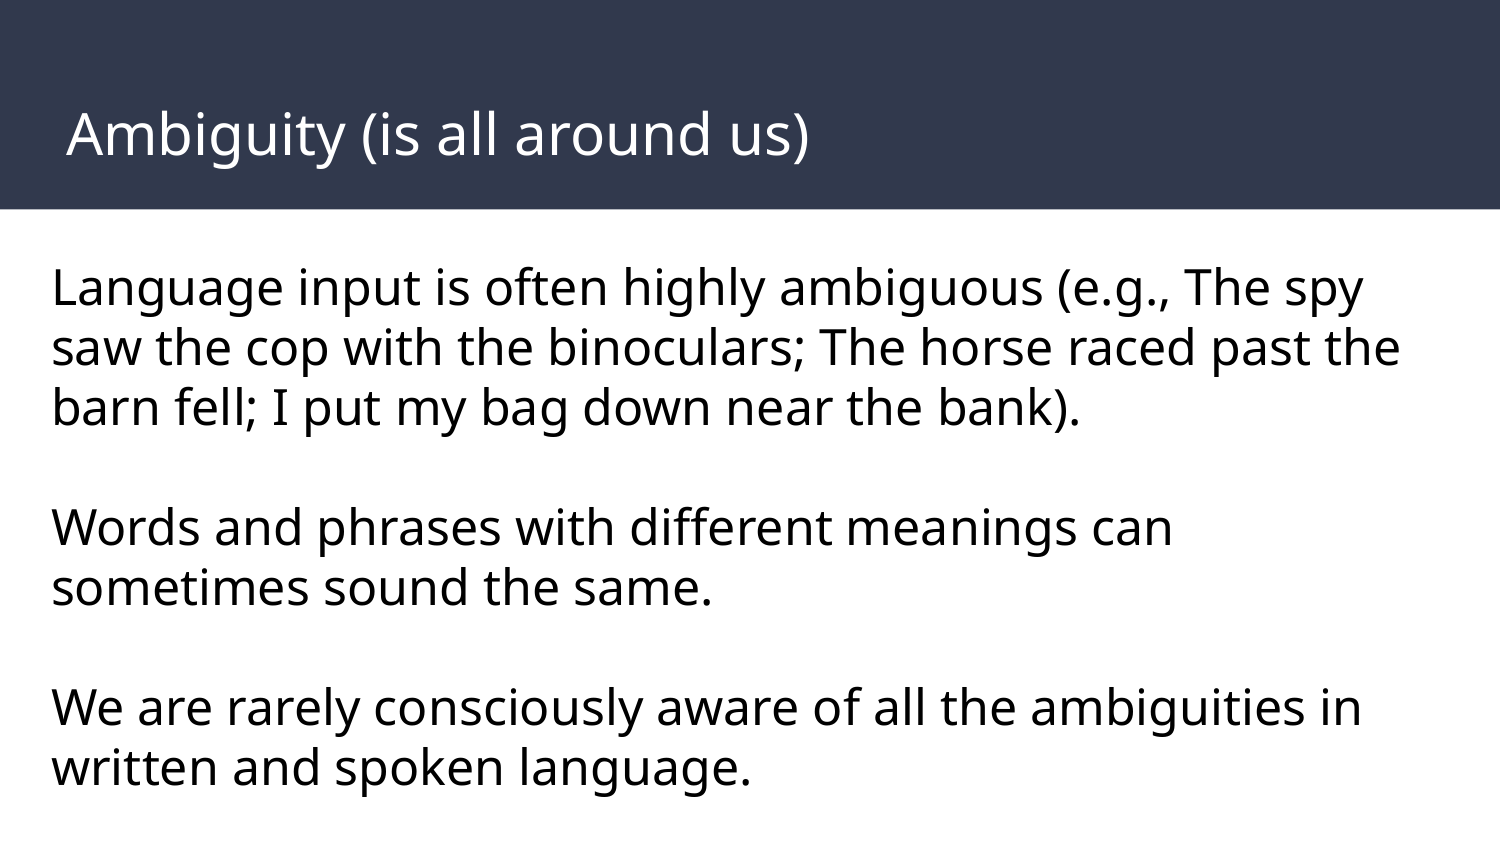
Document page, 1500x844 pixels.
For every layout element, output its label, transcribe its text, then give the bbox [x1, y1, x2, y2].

text_box Language input is often highly ambiguous (e.g., The spy saw the cop with the binoculars; The horse raced past the barn fell; I put my bag down near the bank). Words and phrases with different meanings can sometimes sound the same. We are rarely consciously aware of all the ambiguities in written and spoken language. [35, 240, 1460, 815]
title Ambiguity (is all around us) [51, 82, 1449, 185]
